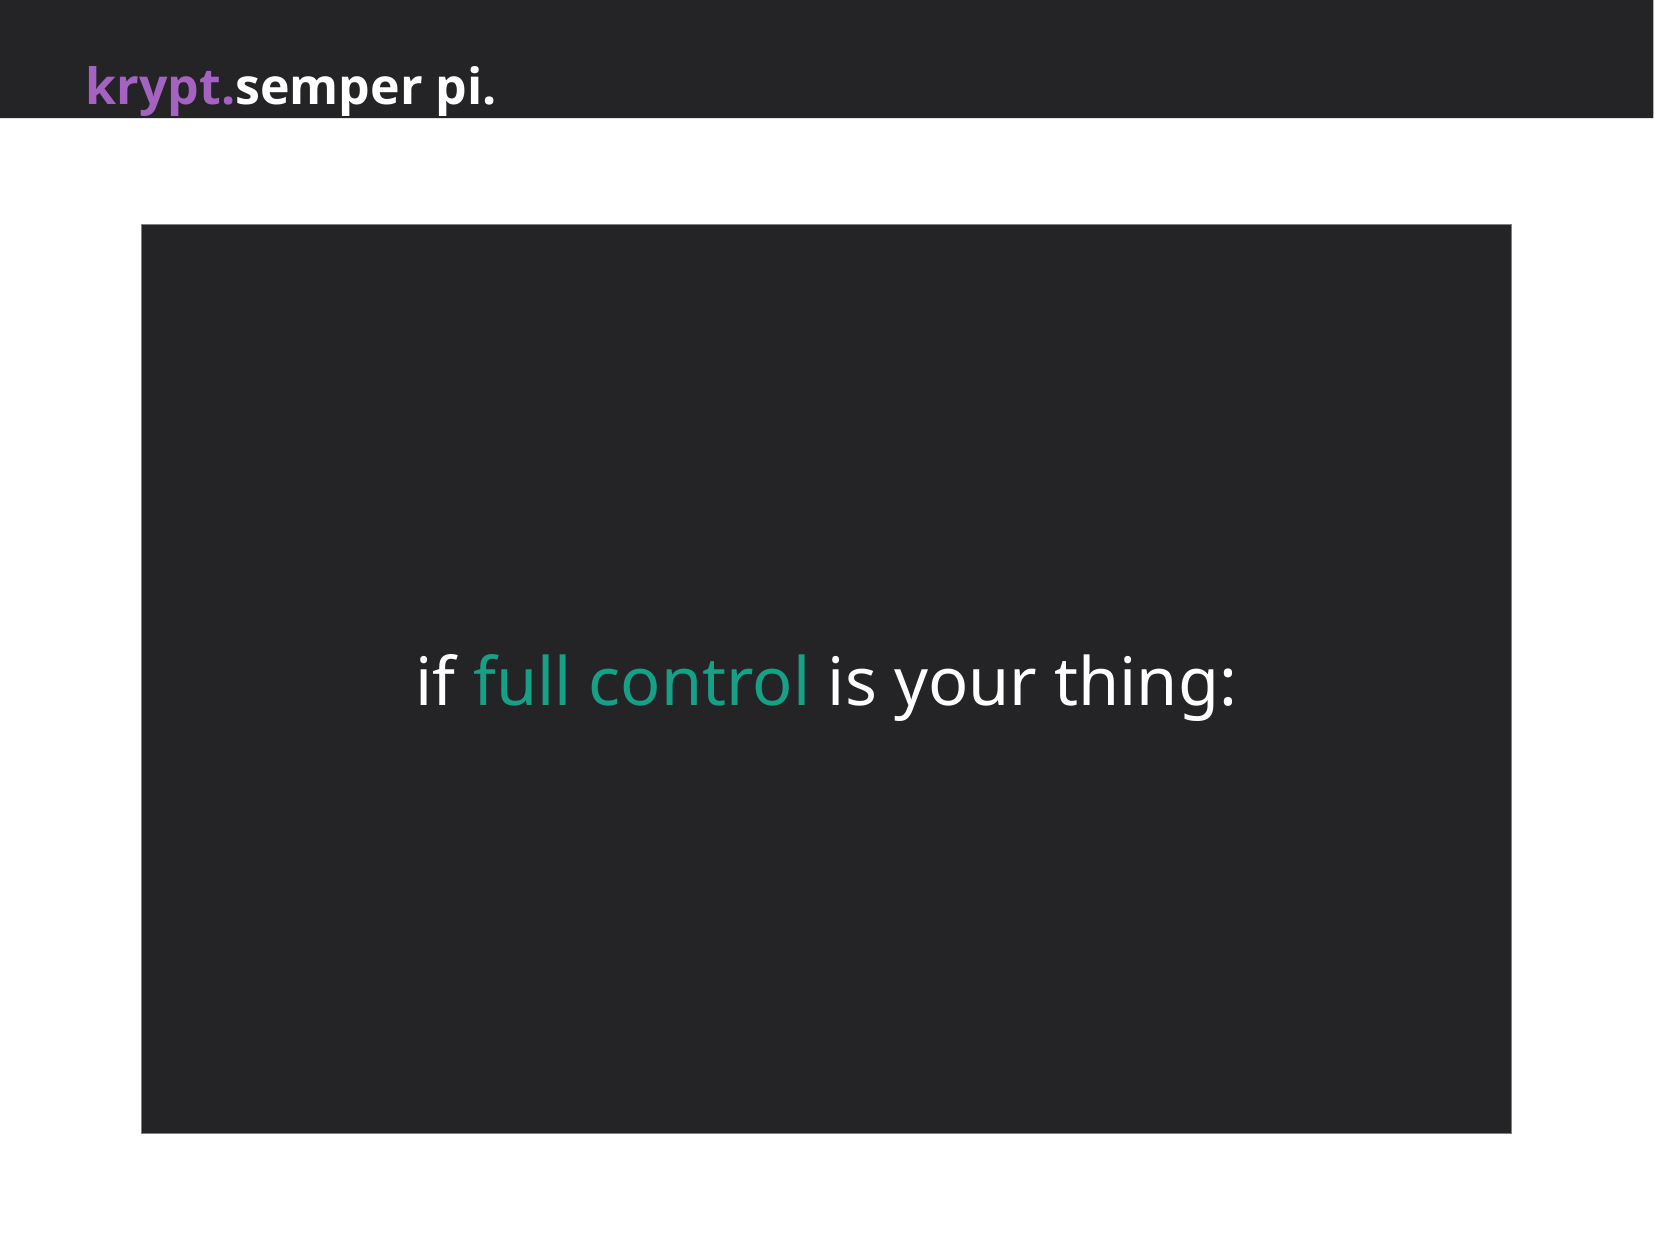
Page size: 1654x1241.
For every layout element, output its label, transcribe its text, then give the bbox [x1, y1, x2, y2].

text_box krypt.semper pi. [70, 43, 544, 119]
text_box [0, 0, 1654, 119]
text_box [165, 531, 1441, 1087]
text_box if full control is your thing: [141, 224, 1512, 1134]
